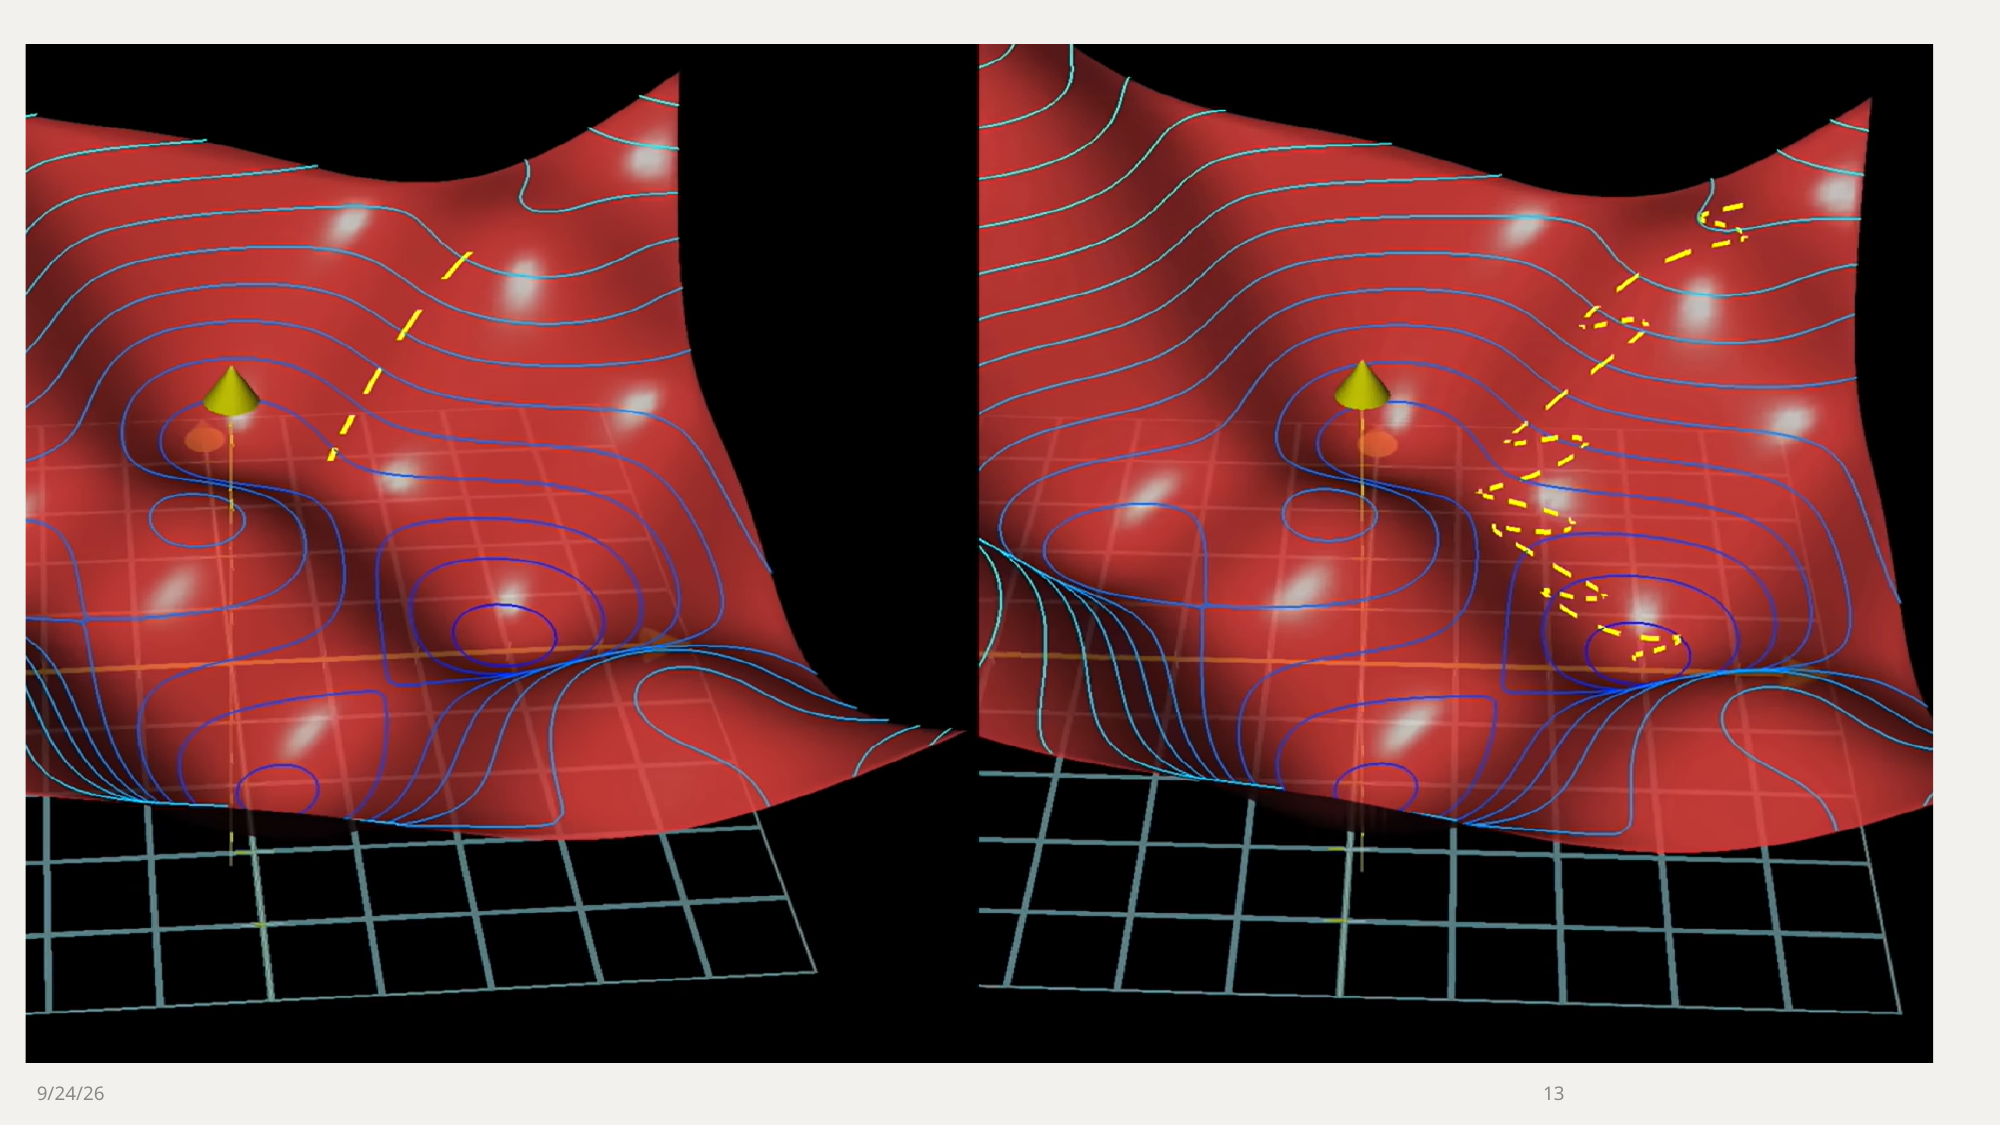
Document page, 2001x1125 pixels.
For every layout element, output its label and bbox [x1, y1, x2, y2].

slide_number [1528, 1064, 1979, 1124]
picture [25, 44, 1934, 1063]
slide_number [21, 1064, 472, 1124]
